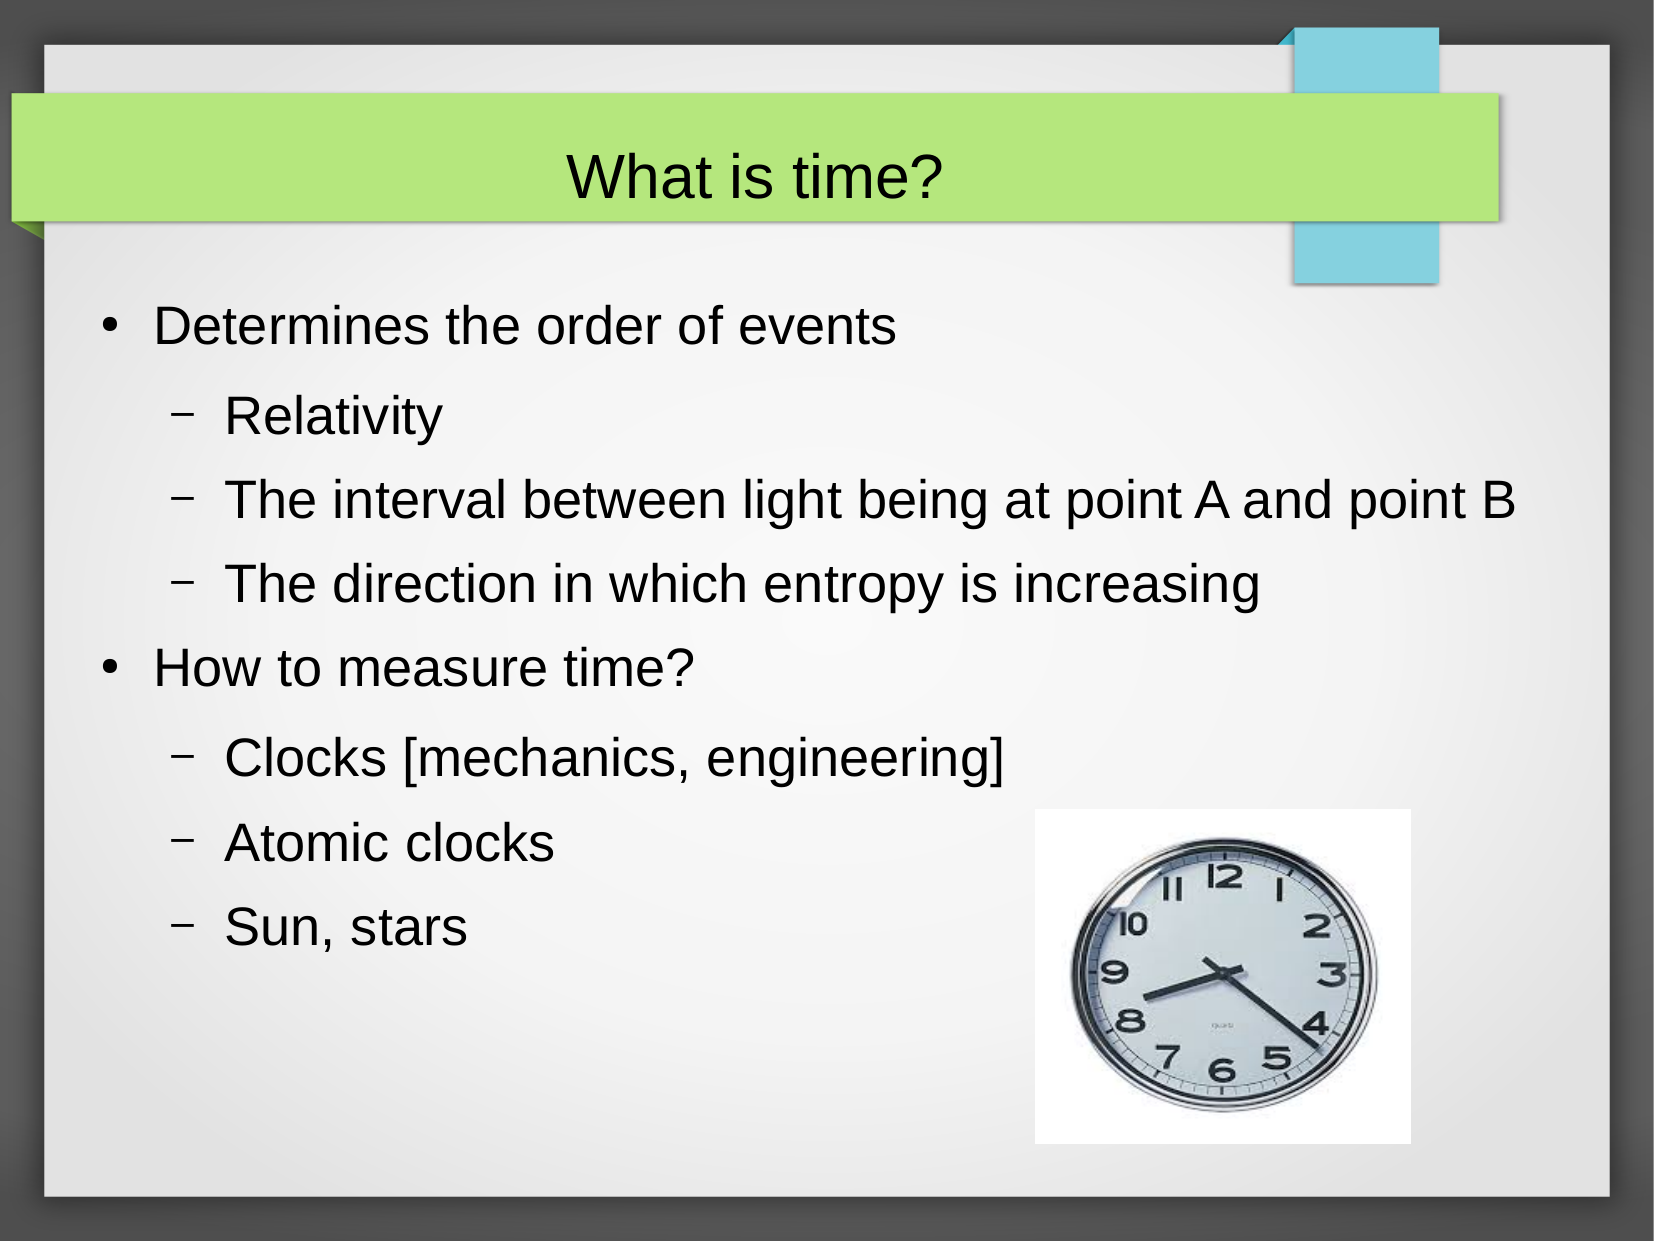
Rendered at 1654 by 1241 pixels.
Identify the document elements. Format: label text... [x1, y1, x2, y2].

list Determines the order of events Relativity The interval between light being at point A and point B The direction in which entropy is increasing How to measure time? Clocks [mechanics, engineering] Atomic clocks Sun, stars [82, 295, 1571, 1015]
title What is time? [566, 78, 1087, 276]
picture [0, 0, 1654, 1241]
